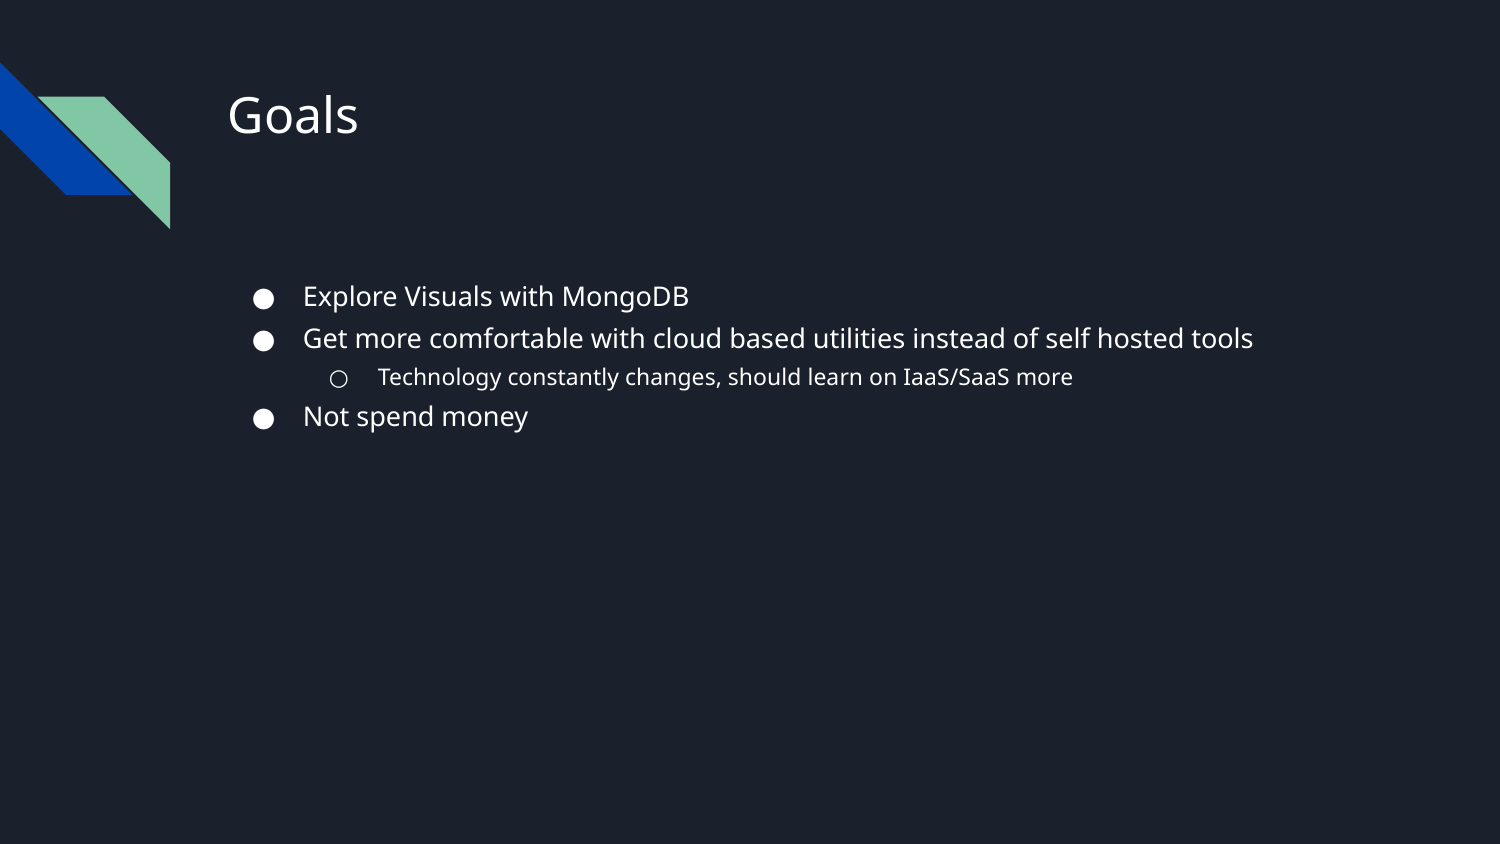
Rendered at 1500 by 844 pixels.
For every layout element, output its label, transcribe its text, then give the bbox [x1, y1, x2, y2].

title Goals [212, 64, 1368, 215]
list Explore Visuals with MongoDB Get more comfortable with cloud based utilities instead of self hosted tools Technology constantly changes, should learn on IaaS/SaaS more Not spend money [212, 257, 1368, 735]
